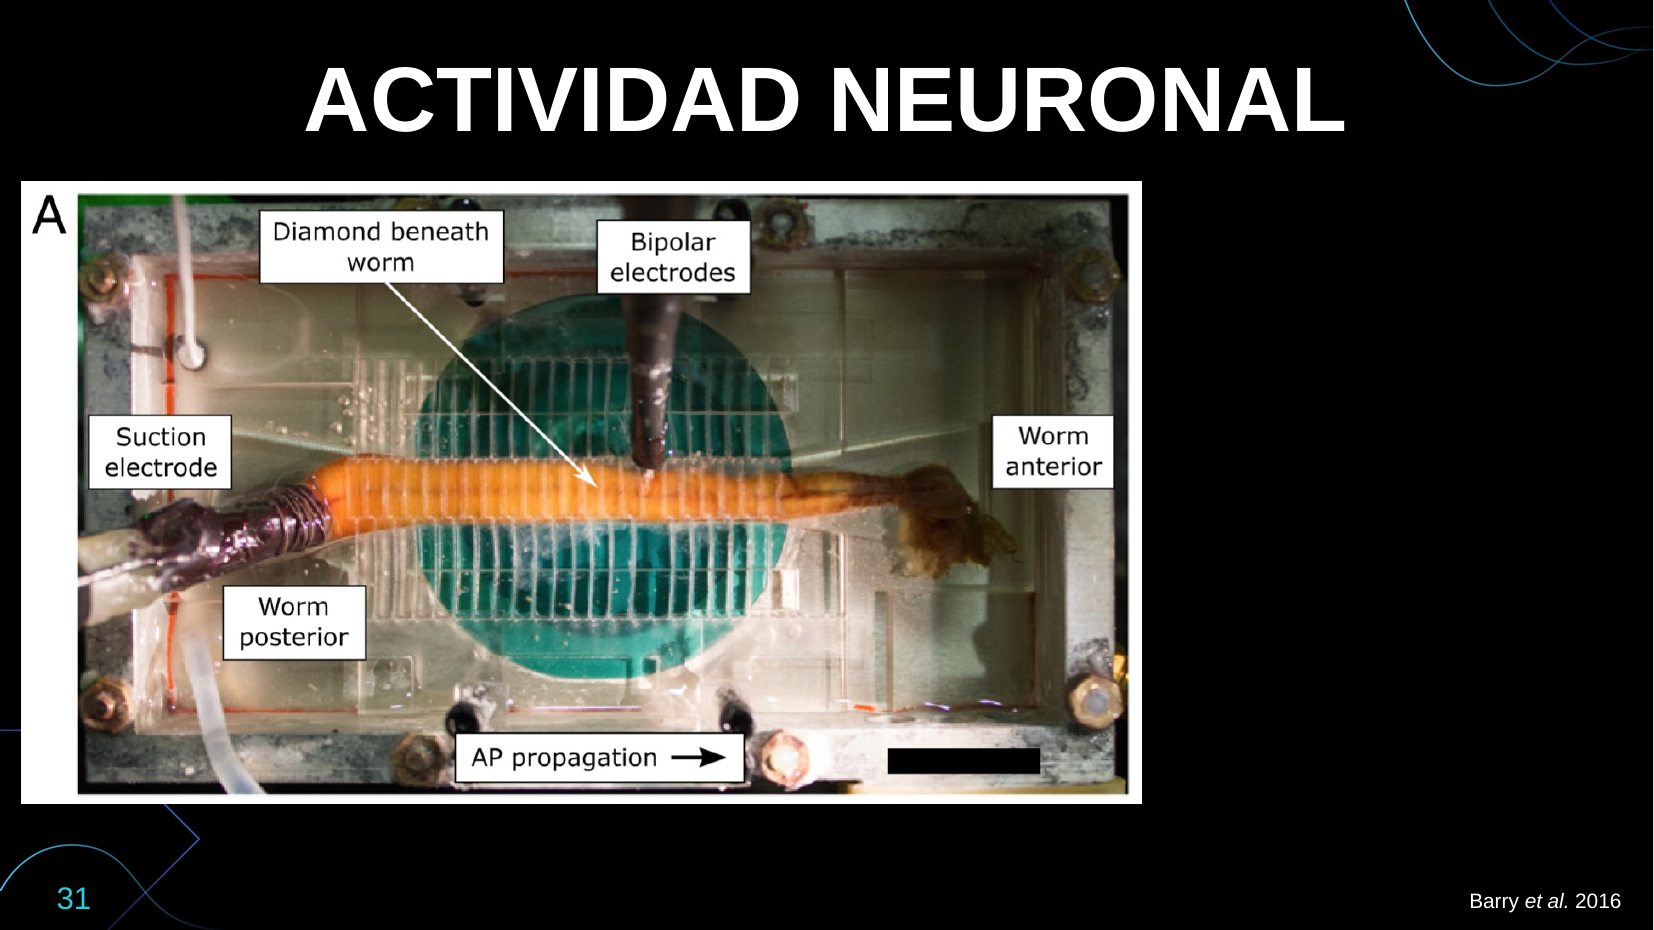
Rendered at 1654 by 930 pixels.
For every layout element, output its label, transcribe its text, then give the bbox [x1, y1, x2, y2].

text_box Barry et al. 2016 [1454, 881, 1637, 920]
text_box ACTIVIDAD NEURONAL [289, 40, 1364, 159]
text_box <number> [42, 873, 215, 930]
picture [0, 0, 1654, 930]
